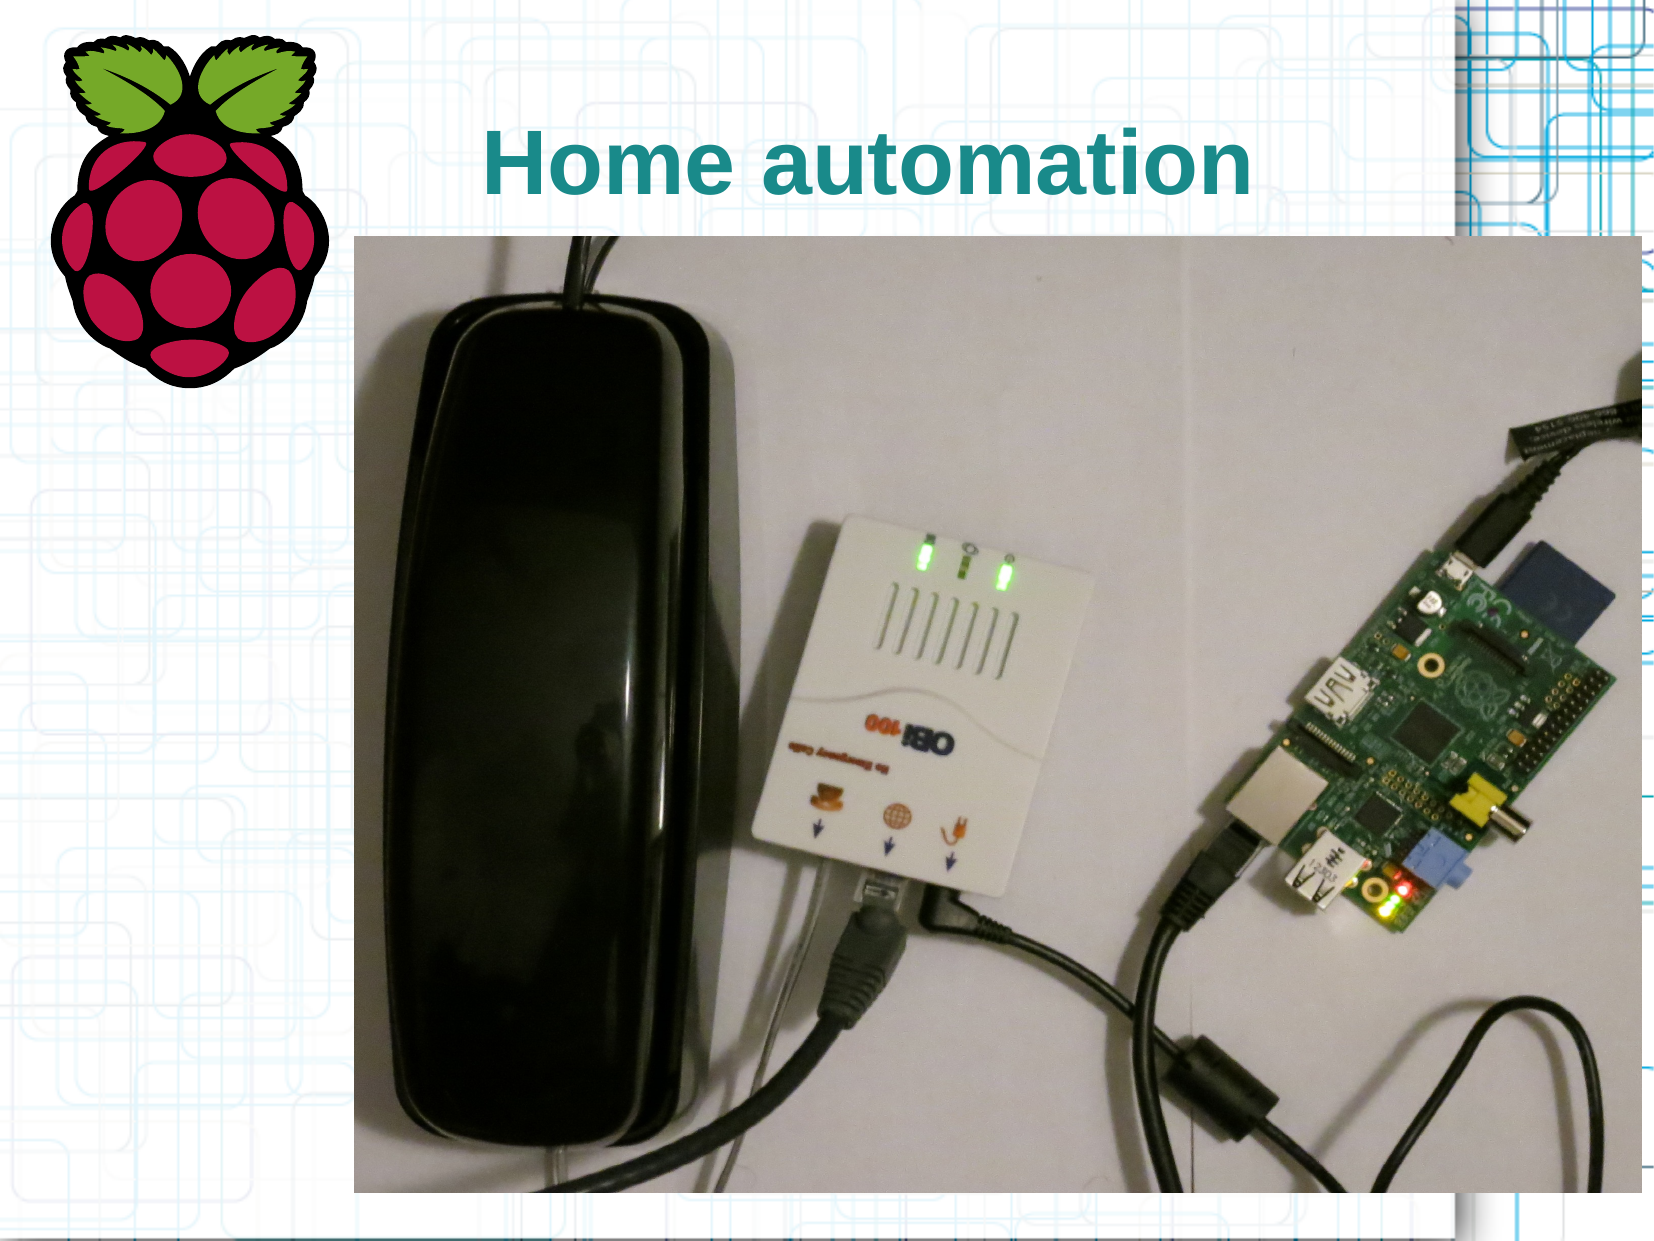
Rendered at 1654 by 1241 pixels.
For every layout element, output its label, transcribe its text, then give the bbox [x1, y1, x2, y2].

title Home automation [331, 59, 1548, 267]
picture [0, 0, 1654, 1241]
